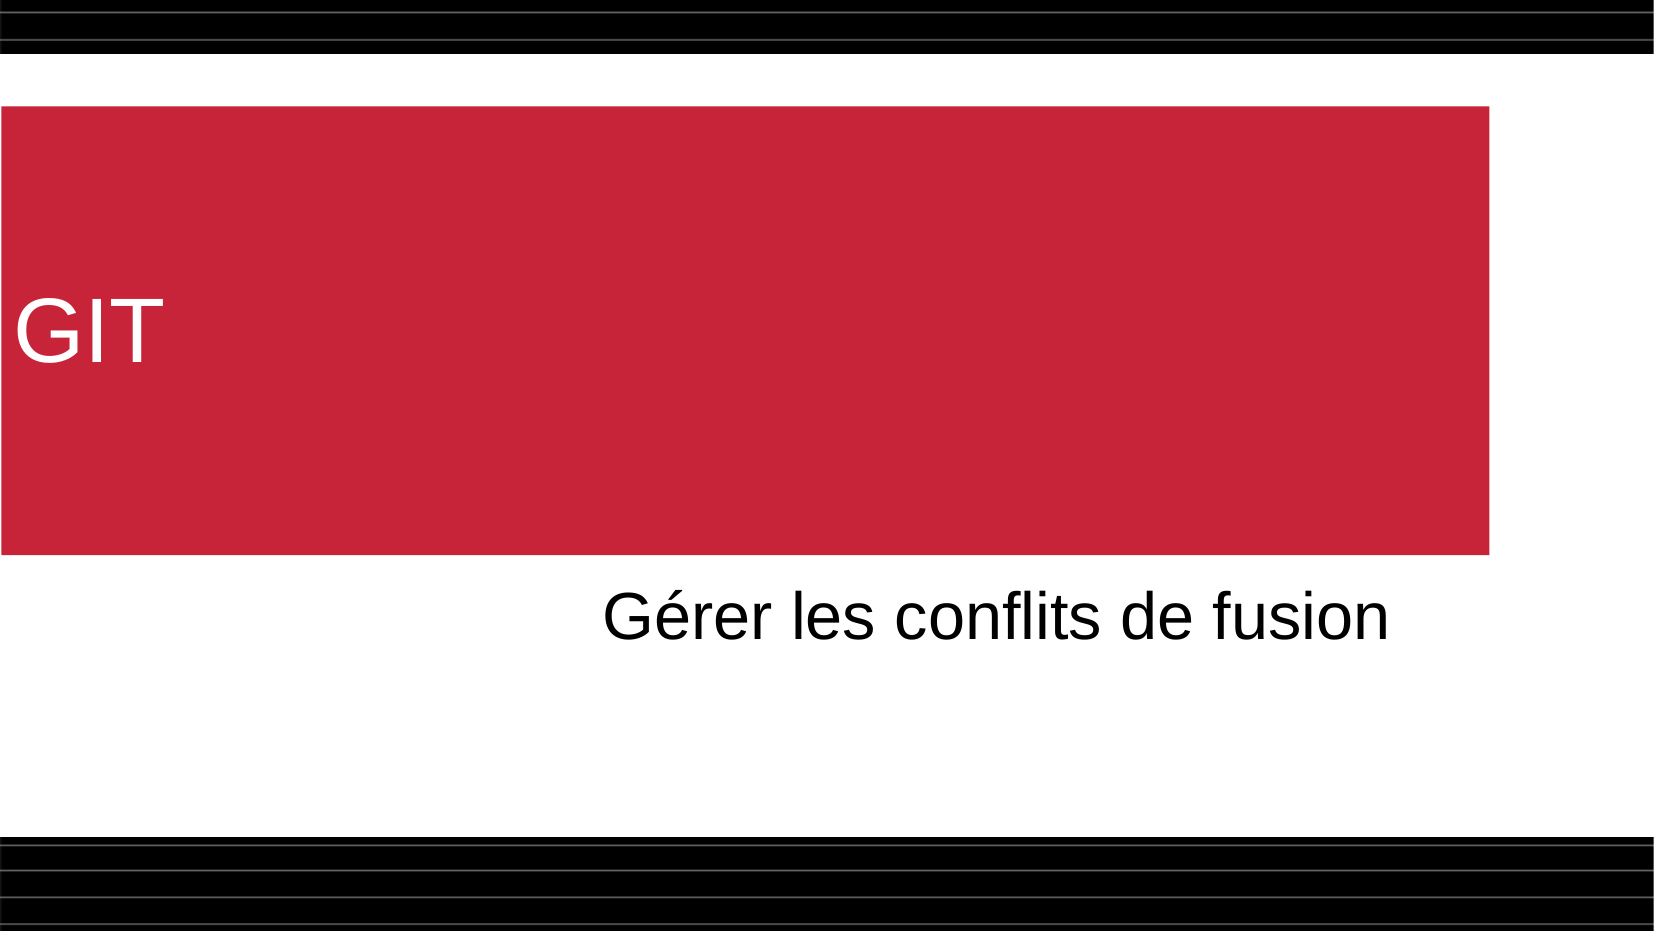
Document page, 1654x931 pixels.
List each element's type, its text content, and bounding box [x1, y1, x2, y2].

picture [0, 0, 1654, 54]
title GIT [1, 106, 1490, 556]
subtitle Gérer les conflits de fusion [602, 578, 1465, 792]
picture [0, 837, 1654, 931]
